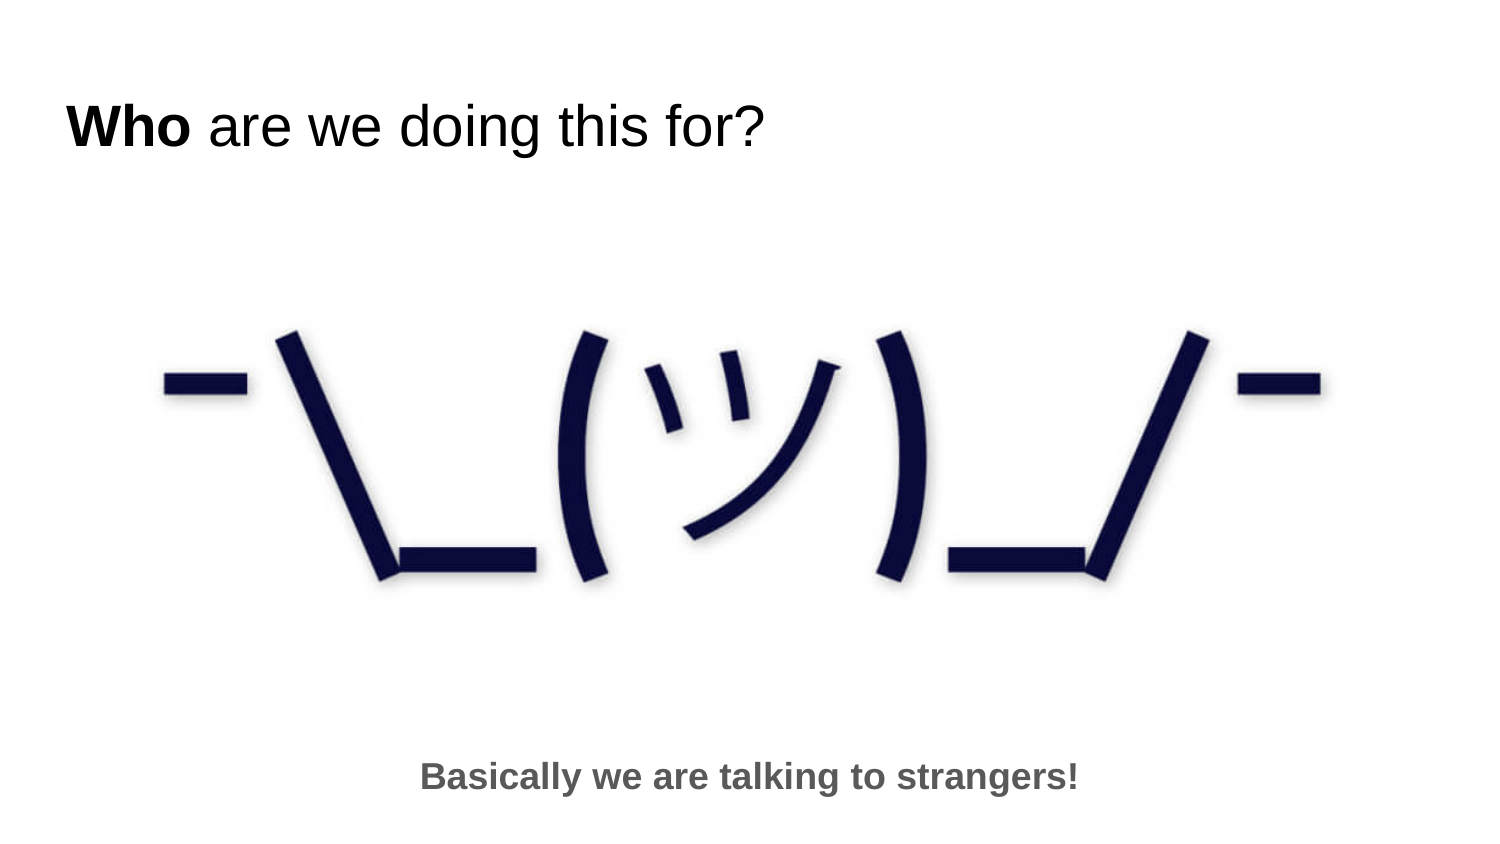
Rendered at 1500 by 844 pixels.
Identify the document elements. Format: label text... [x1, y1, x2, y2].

picture [140, 263, 1342, 688]
list Basically we are talking to strangers! [51, 189, 1449, 750]
title Who are we doing this for? [51, 72, 1449, 167]
